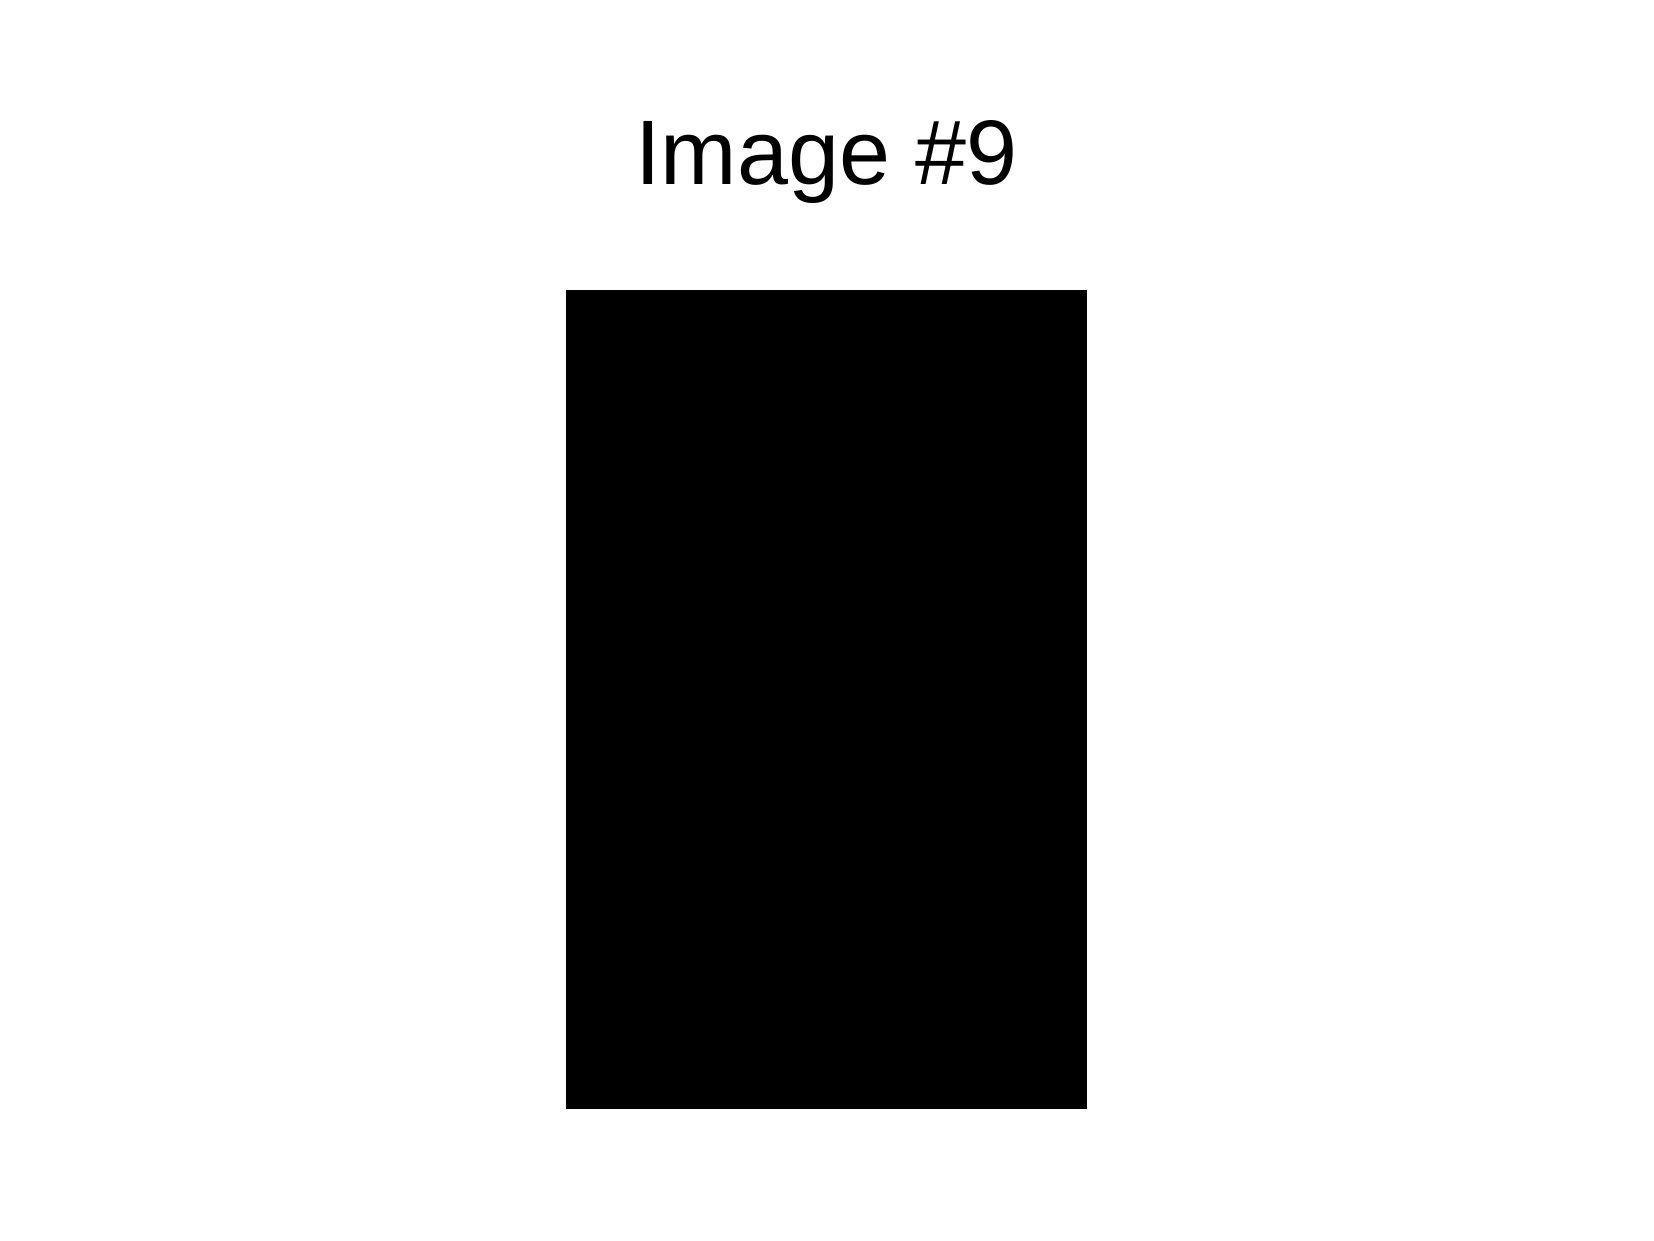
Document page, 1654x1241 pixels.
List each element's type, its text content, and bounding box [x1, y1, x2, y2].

title Image #9 [82, 49, 1571, 257]
picture [566, 290, 1087, 1109]
